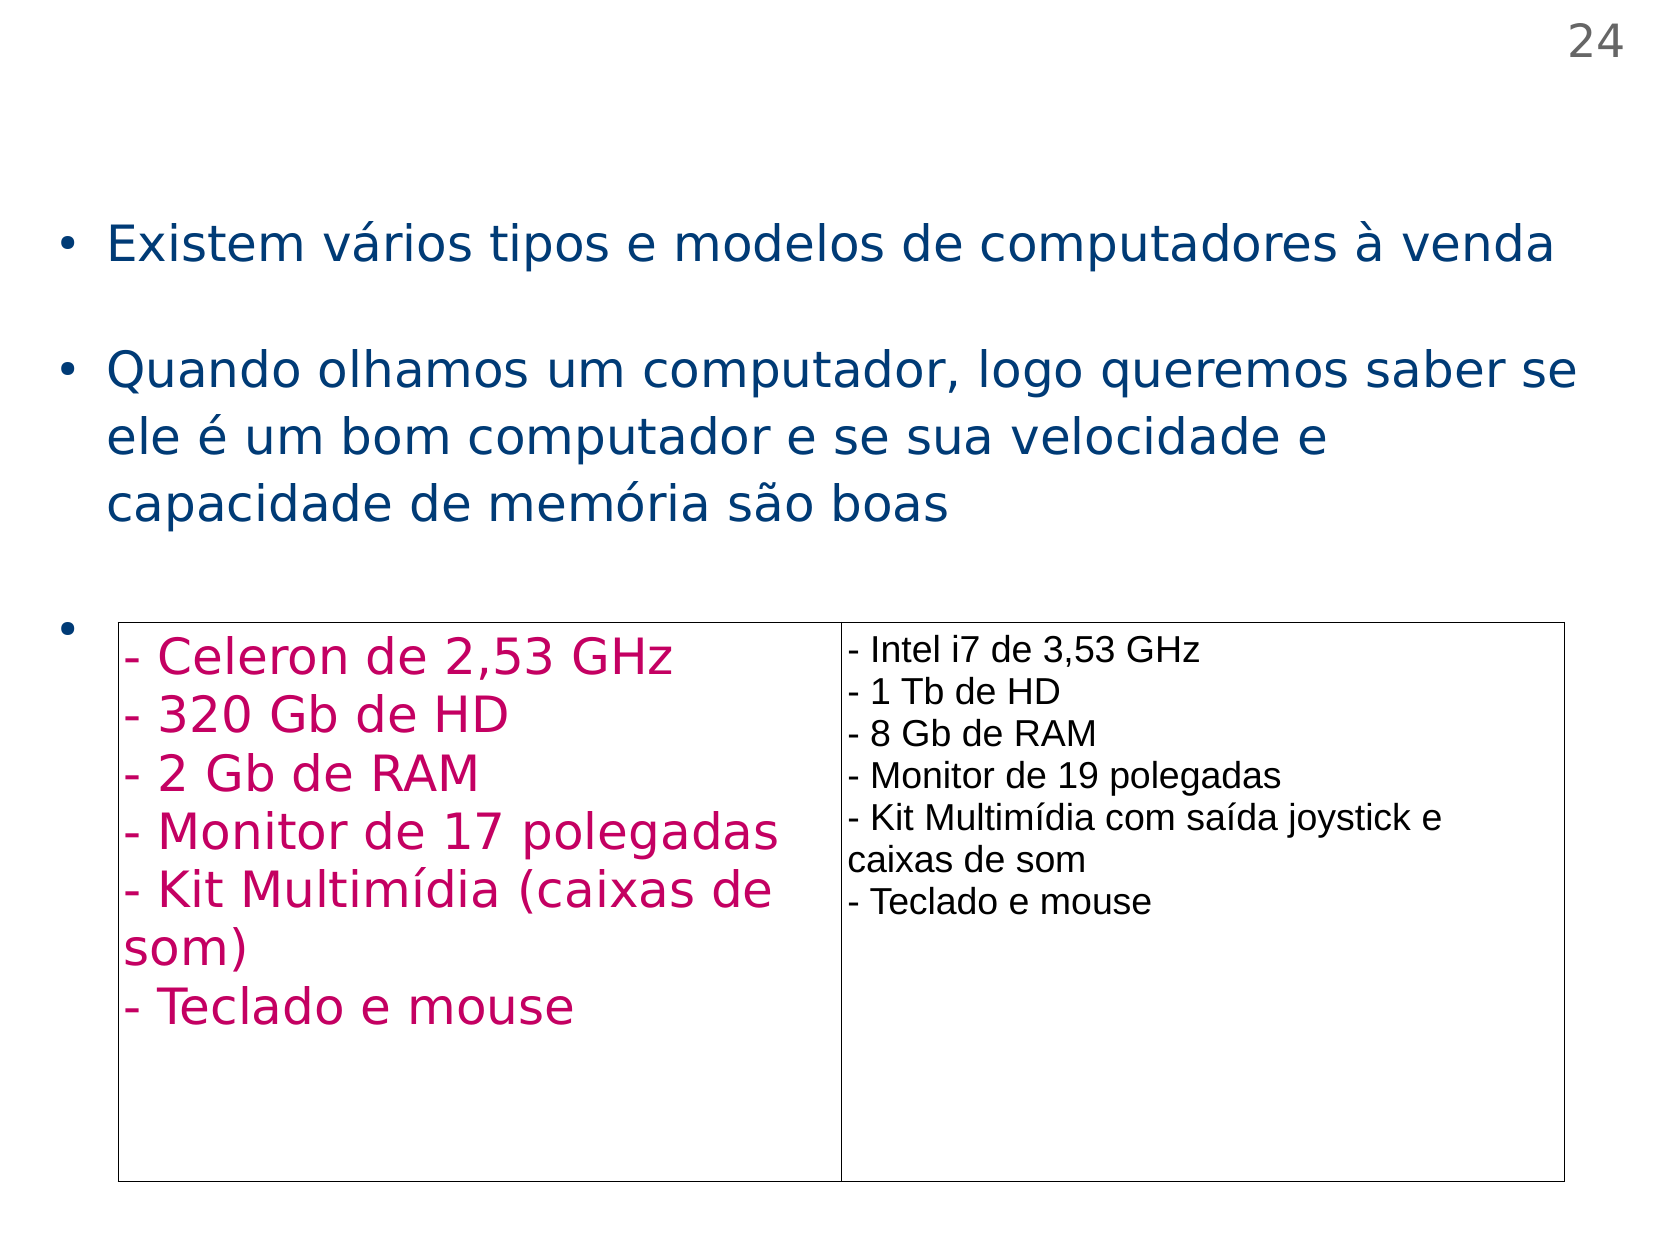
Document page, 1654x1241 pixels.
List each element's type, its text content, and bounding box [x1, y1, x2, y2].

list Existem vários tipos e modelos de computadores à venda Quando olhamos um computador, logo queremos saber se ele é um bom computador e se sua velocidade e capacidade de memória são boas [59, 206, 1625, 1211]
table_header - Intel i7 de 3,53 GHz - 1 Tb de HD - 8 Gb de RAM - Monitor de 19 polegadas - Kit Multimídia com saída joystick e caixas de som - Teclado e mouse [842, 623, 1564, 1181]
table_header - Celeron de 2,53 GHz - 320 Gb de HD - 2 Gb de RAM - Monitor de 17 polegadas - Kit Multimídia (caixas de som) - Teclado e mouse [119, 623, 841, 1181]
